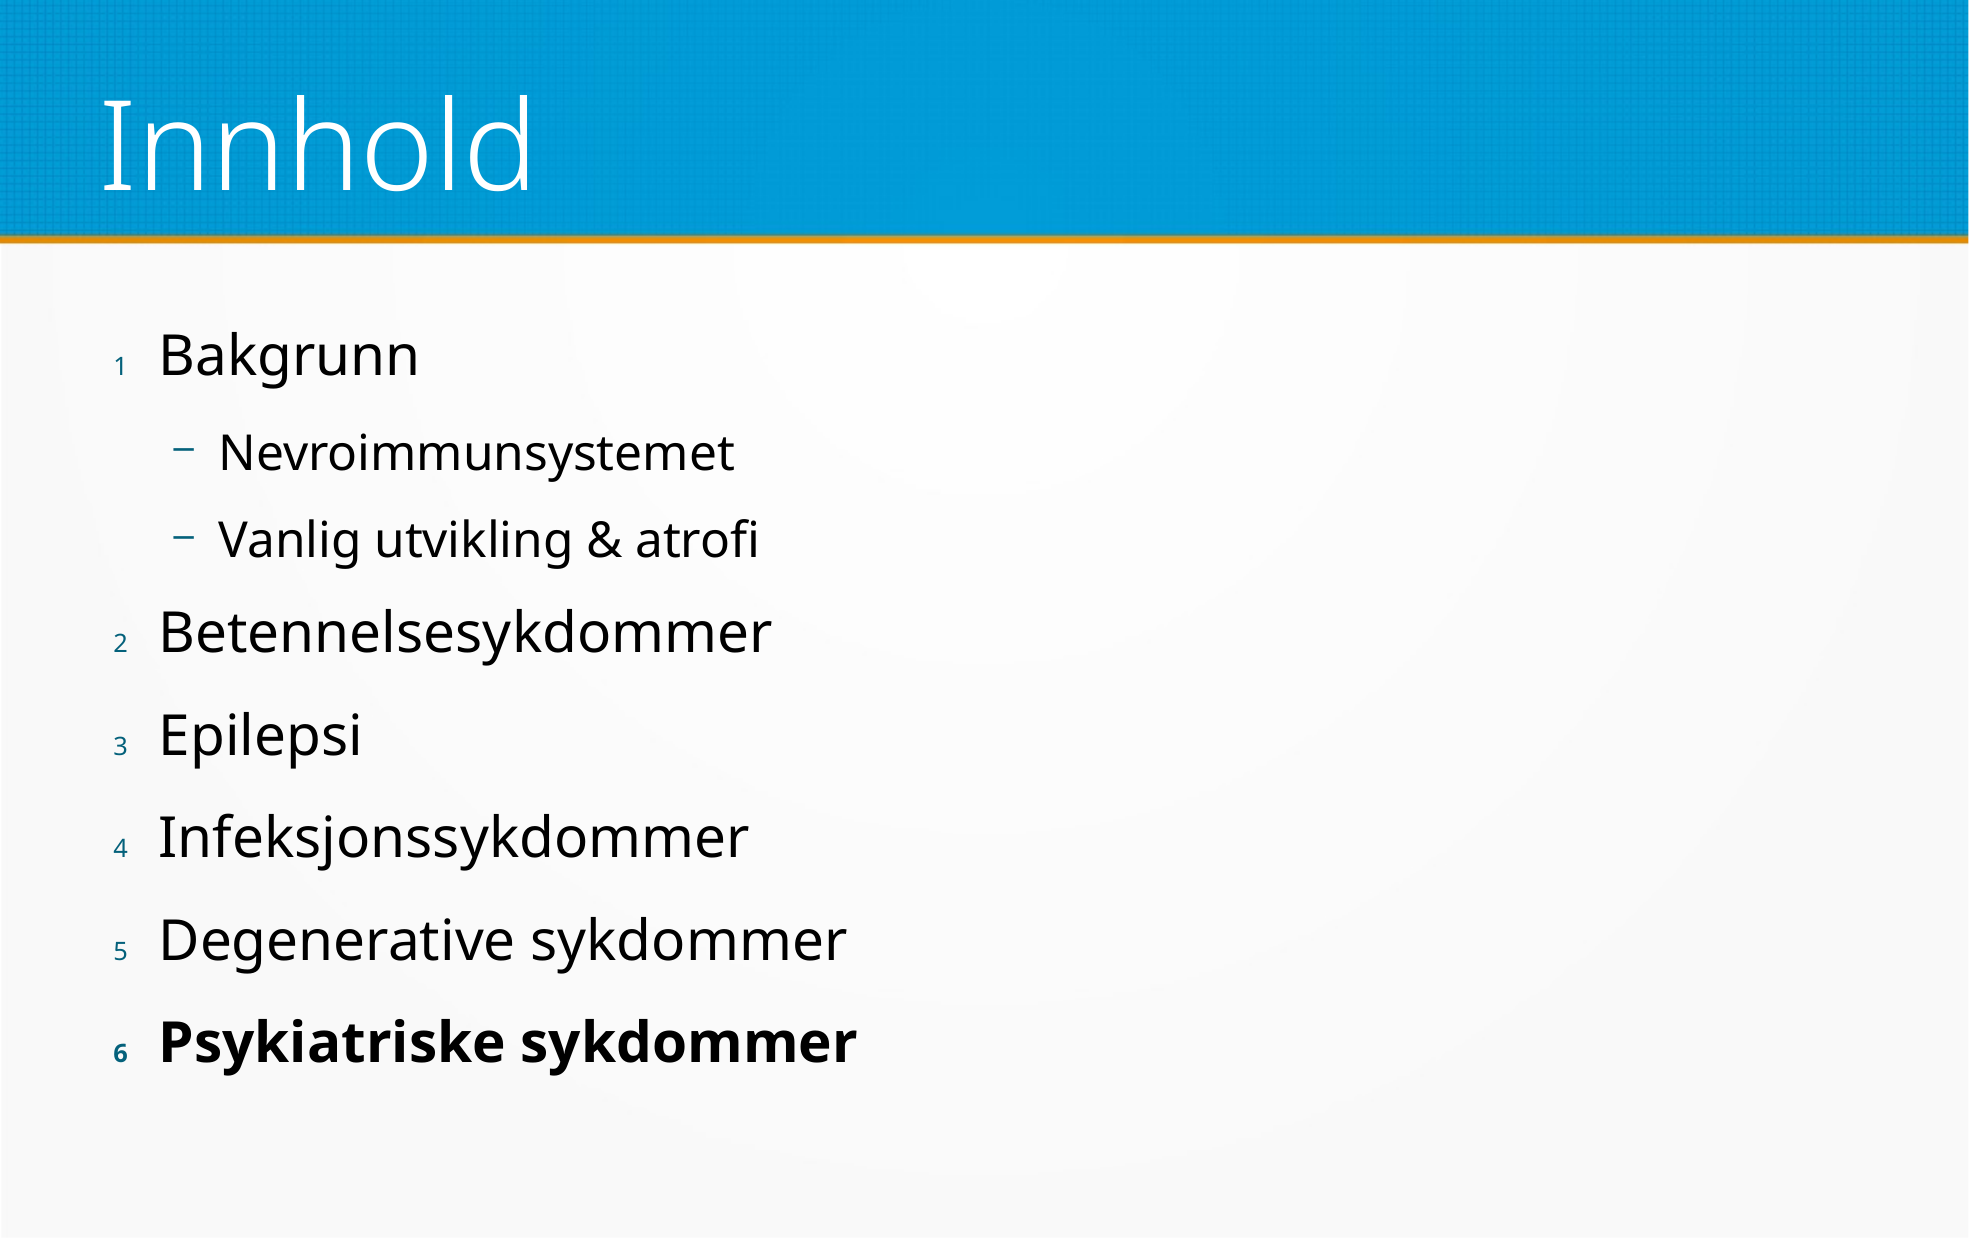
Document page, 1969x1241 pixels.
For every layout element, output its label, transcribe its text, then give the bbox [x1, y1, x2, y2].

title Innhold [98, 19, 1870, 227]
list Bakgrunn Nevroimmunsystemet Vanlig utvikling & atrofi Betennelsesykdommer Epilepsi Infeksjonssykdommer Degenerative sykdommer Psykiatriske sykdommer [98, 315, 1861, 1081]
picture [0, 233, 1969, 1241]
